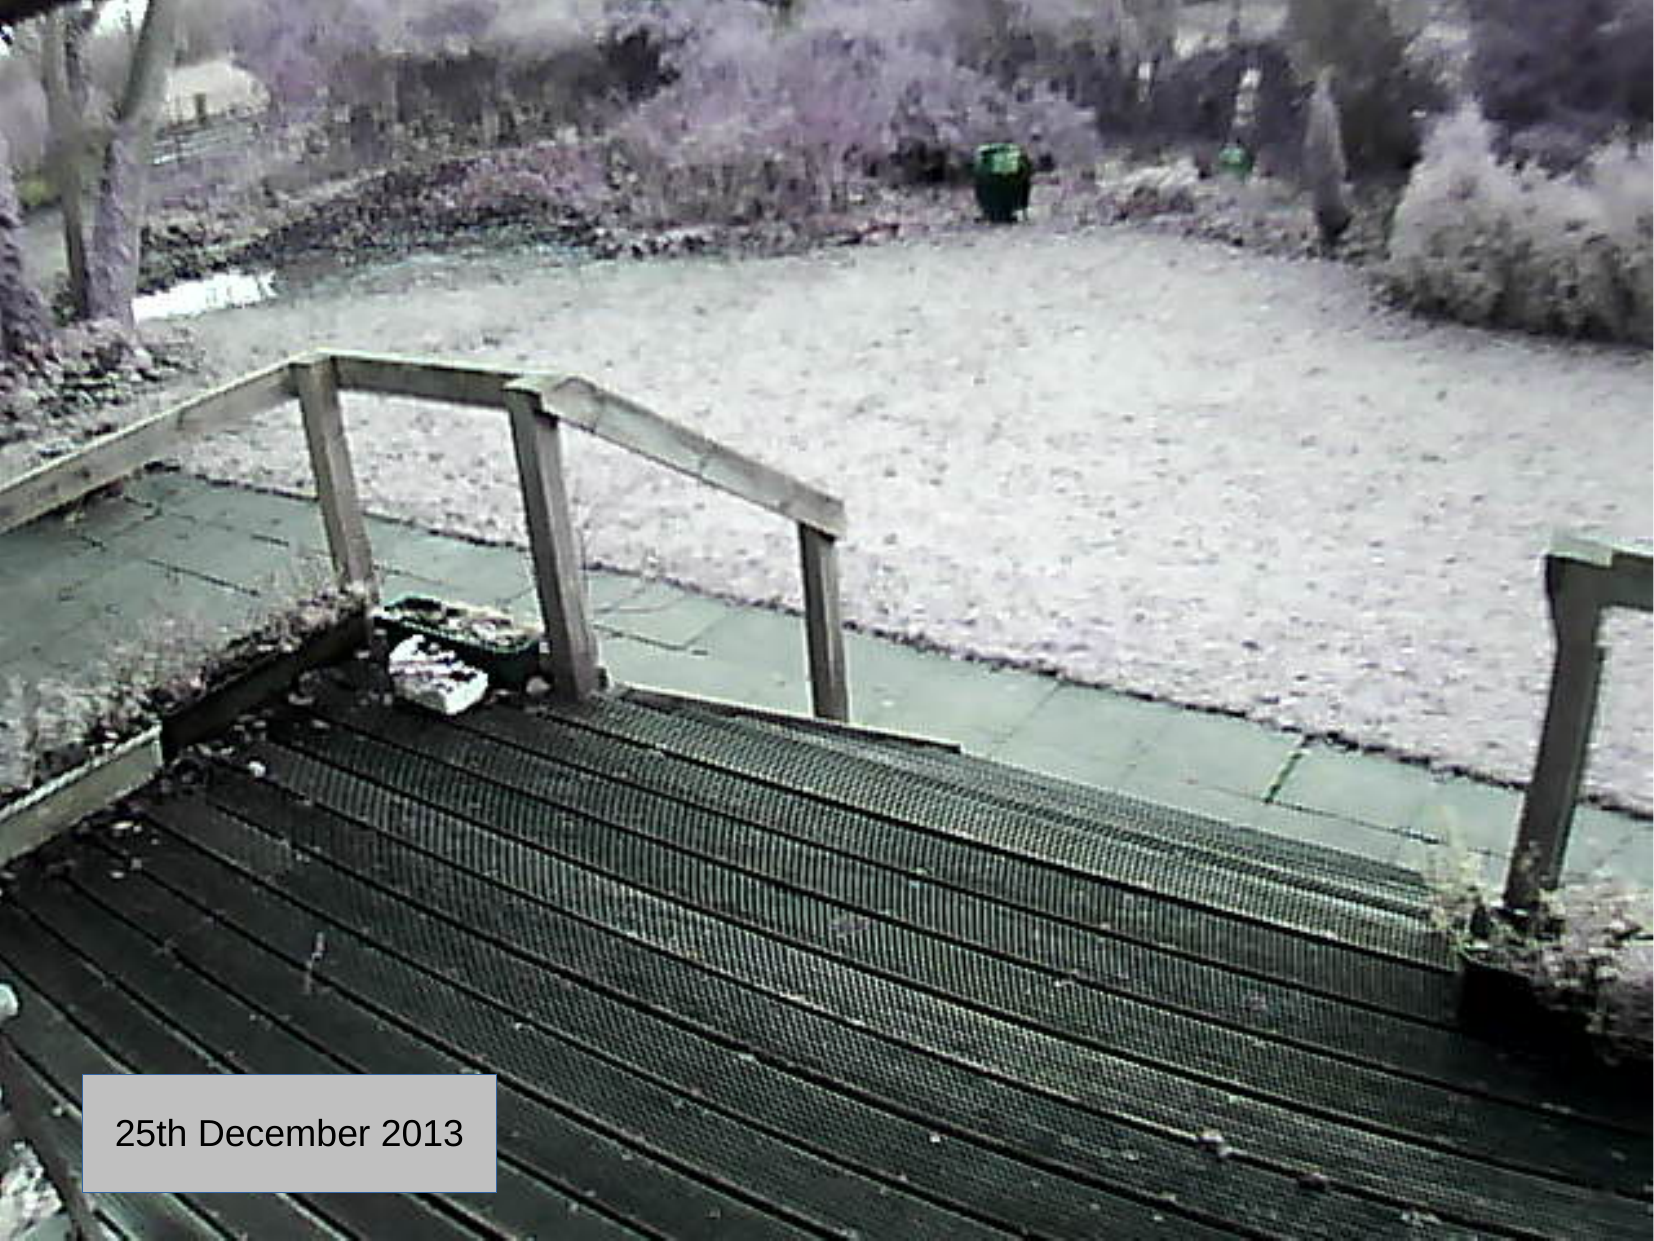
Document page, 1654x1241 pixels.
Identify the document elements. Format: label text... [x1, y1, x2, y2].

picture [0, 0, 1654, 1241]
text_box 25th December 2013 [82, 1074, 497, 1193]
